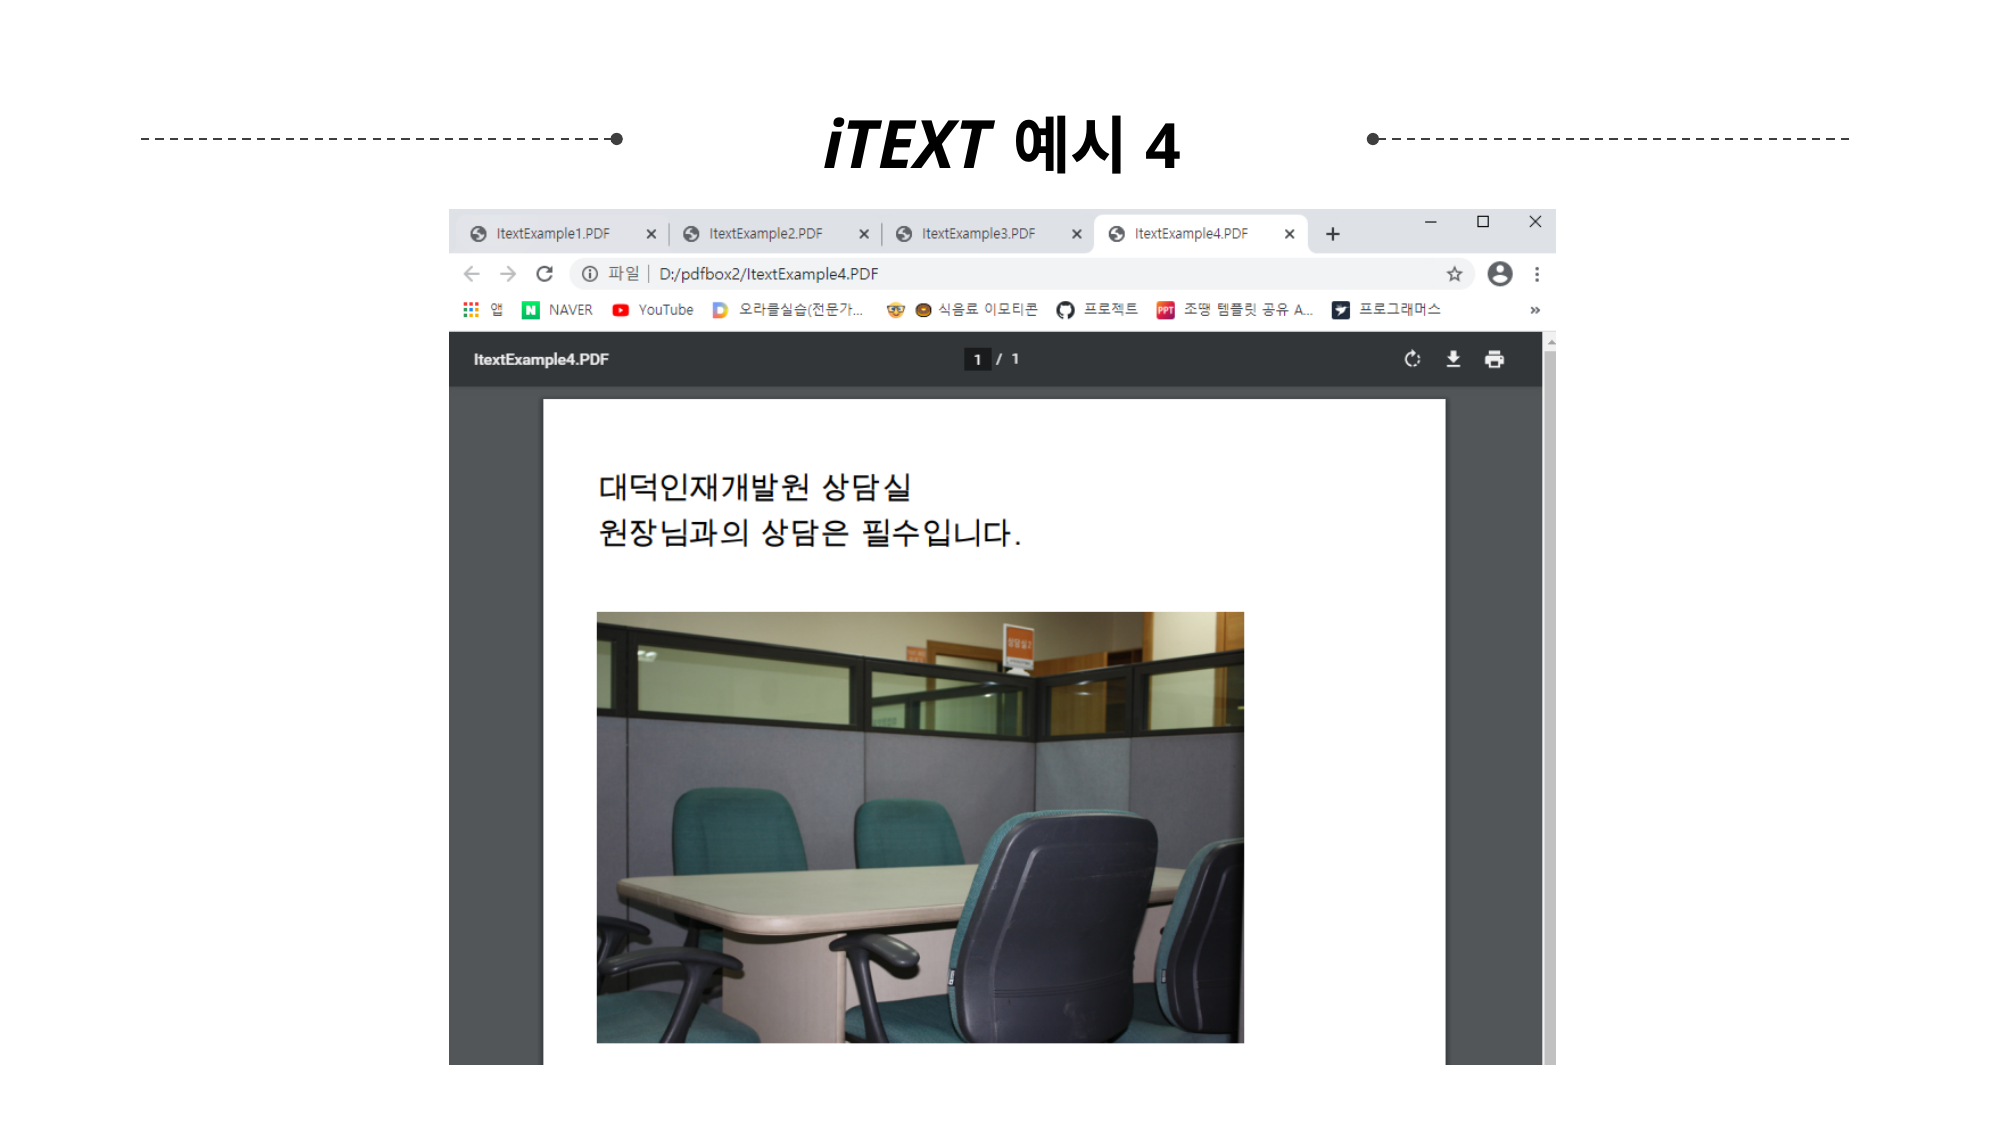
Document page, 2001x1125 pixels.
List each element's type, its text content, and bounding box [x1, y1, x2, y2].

text_box iTEXT 예시 4 [567, 54, 1438, 191]
picture [449, 209, 1556, 1065]
